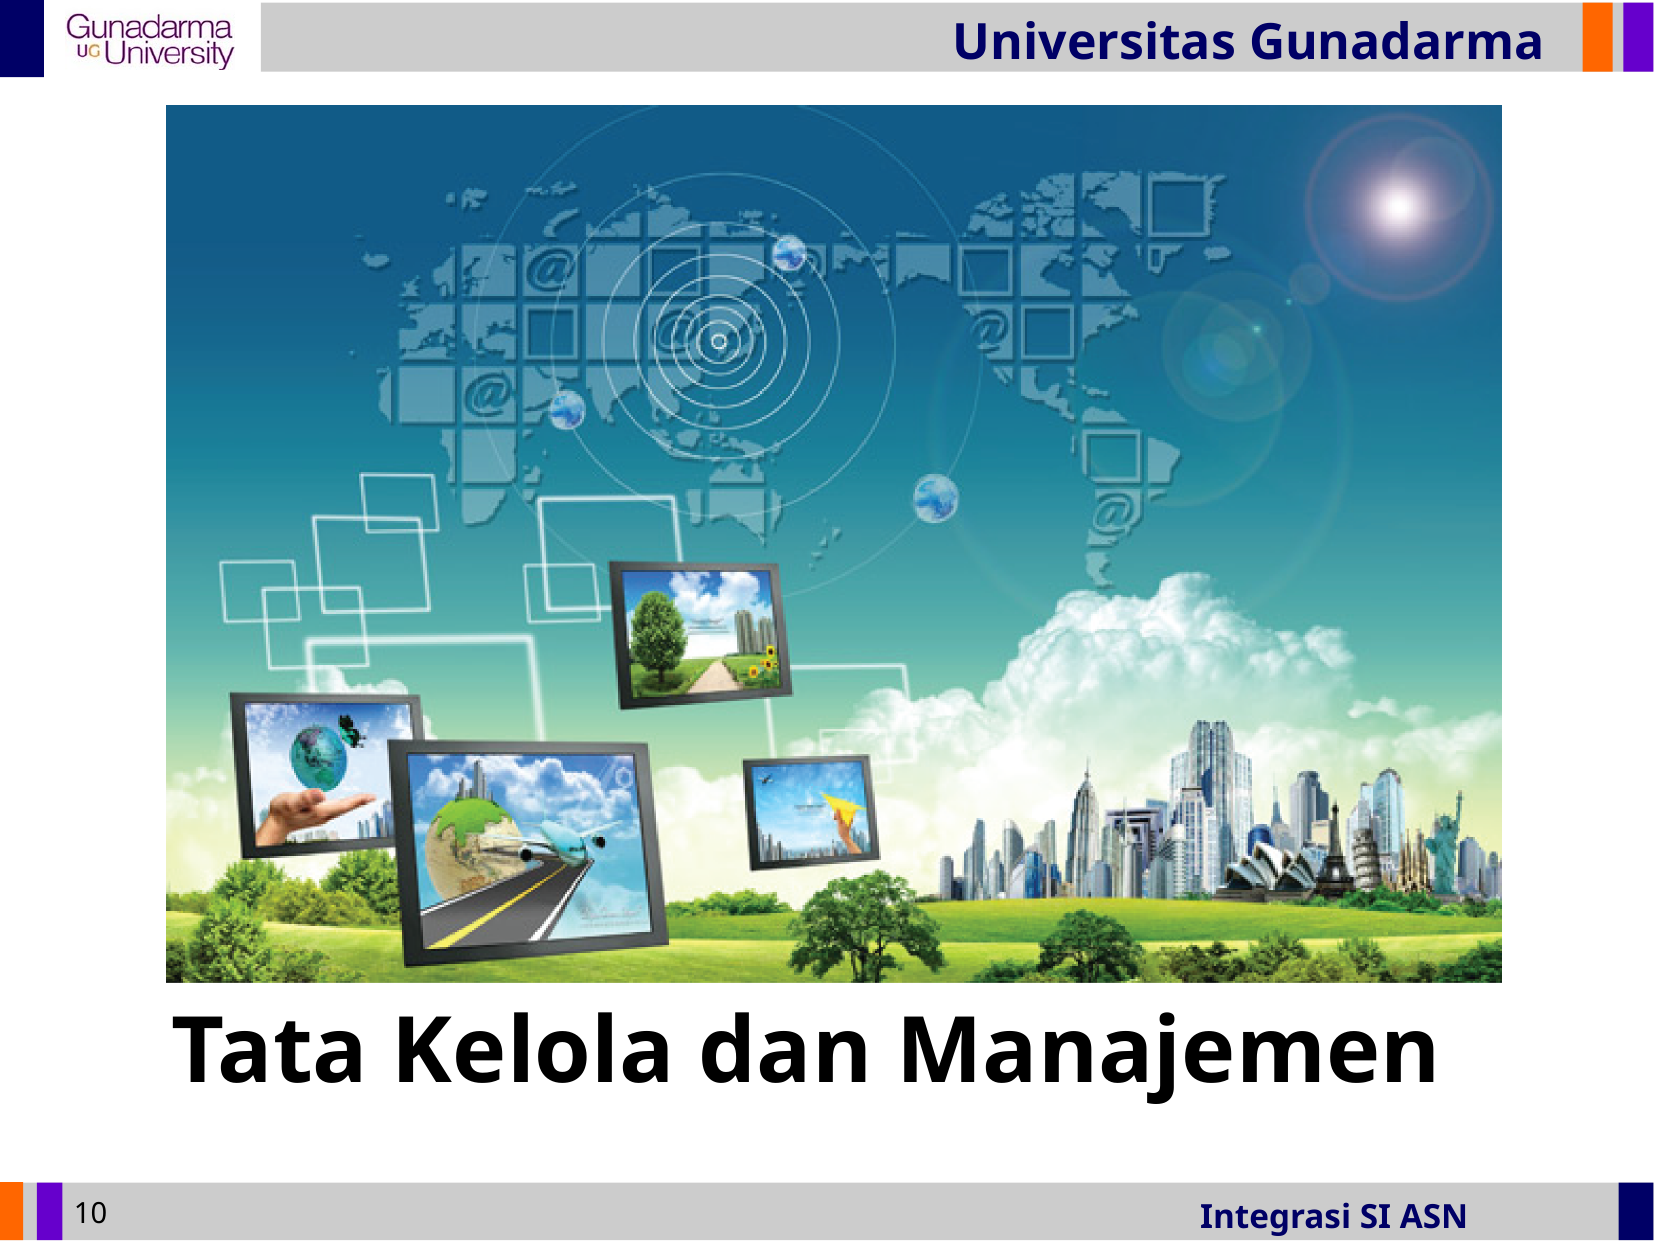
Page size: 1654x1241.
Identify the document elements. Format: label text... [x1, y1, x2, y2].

picture [65, 0, 235, 70]
title Tata Kelola dan Manajemen [62, 983, 1576, 1111]
picture [166, 105, 1502, 983]
